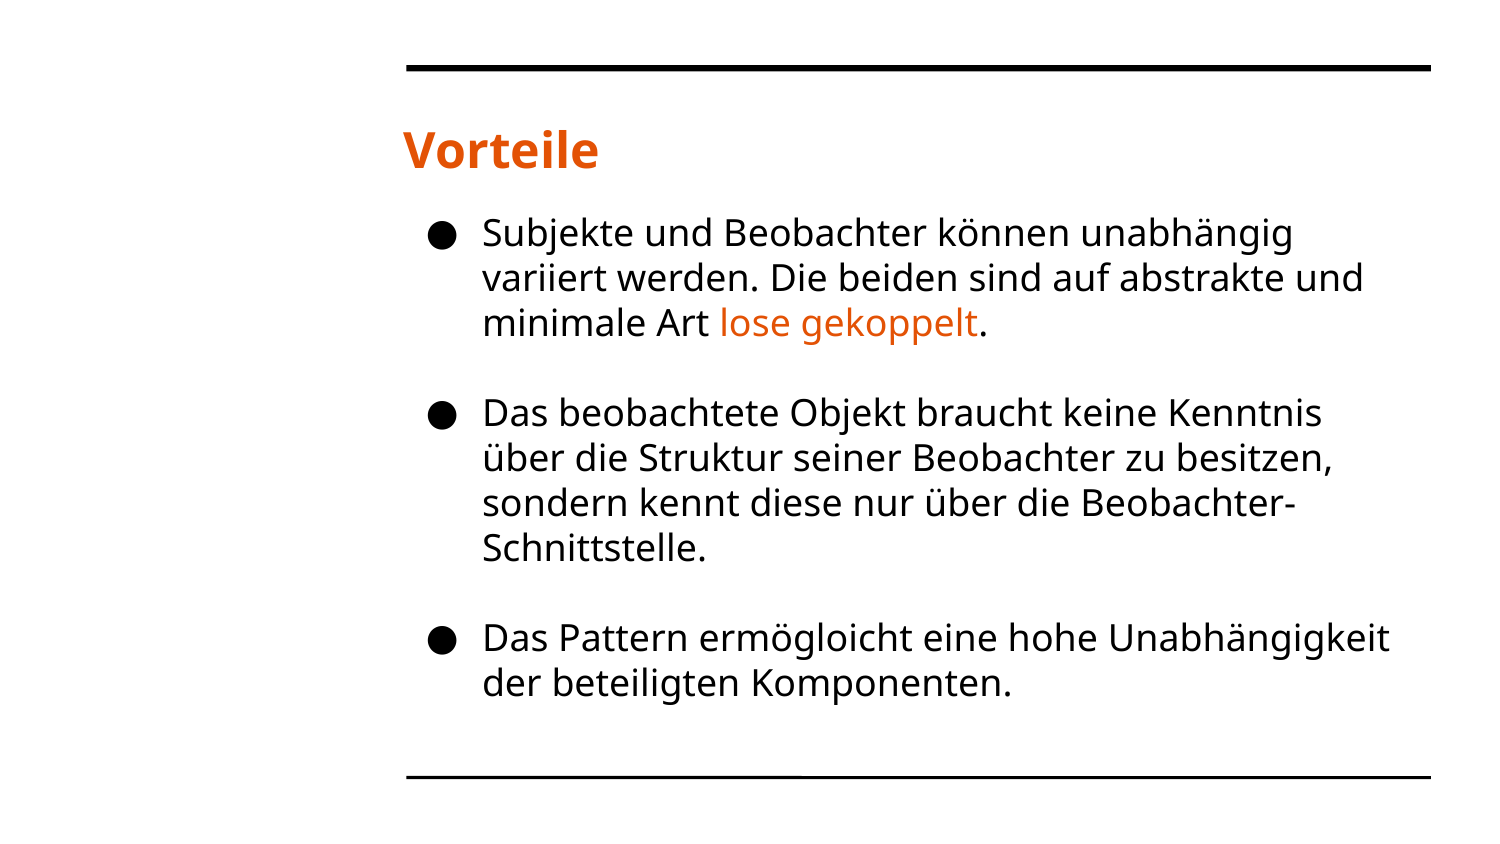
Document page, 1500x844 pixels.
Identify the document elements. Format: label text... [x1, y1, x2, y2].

title Vorteile [389, 103, 1428, 194]
subtitle Subjekte und Beobachter können unabhängig variiert werden. Die beiden sind auf abstrakte und minimale Art lose gekoppelt. Das beobachtete Objekt braucht keine Kenntnis über die Struktur seiner Beobachter zu besitzen, sondern kennt diese nur über die Beobachter-Schnittstelle. Das Pattern ermögloicht eine hohe Unabhängigkeit der beteiligten Komponenten. [392, 193, 1431, 735]
